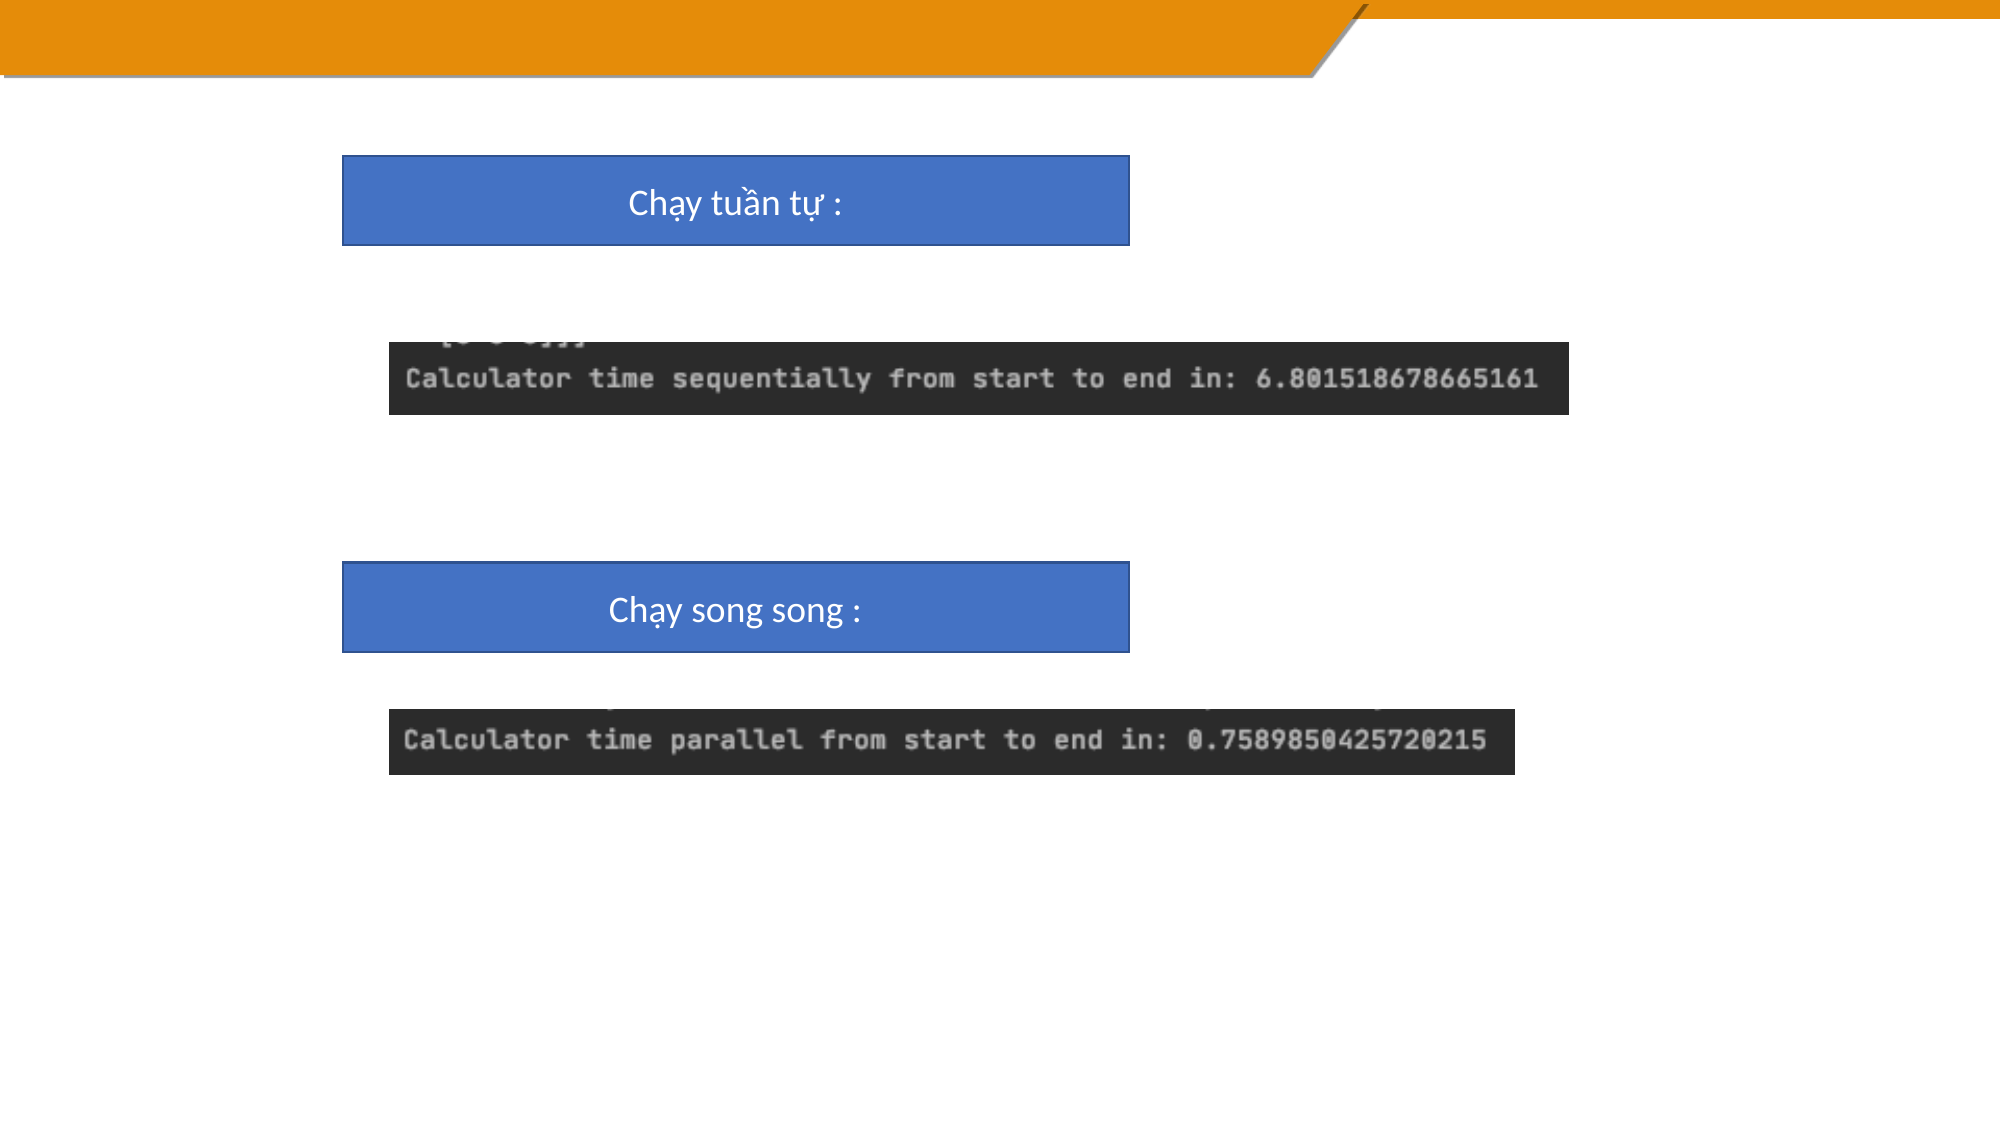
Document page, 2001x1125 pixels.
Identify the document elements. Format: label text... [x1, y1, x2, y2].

picture [389, 709, 1515, 775]
text_box Chạy tuần tự : [343, 156, 1129, 245]
picture [389, 342, 1569, 416]
text_box Chạy song song : [343, 563, 1129, 652]
